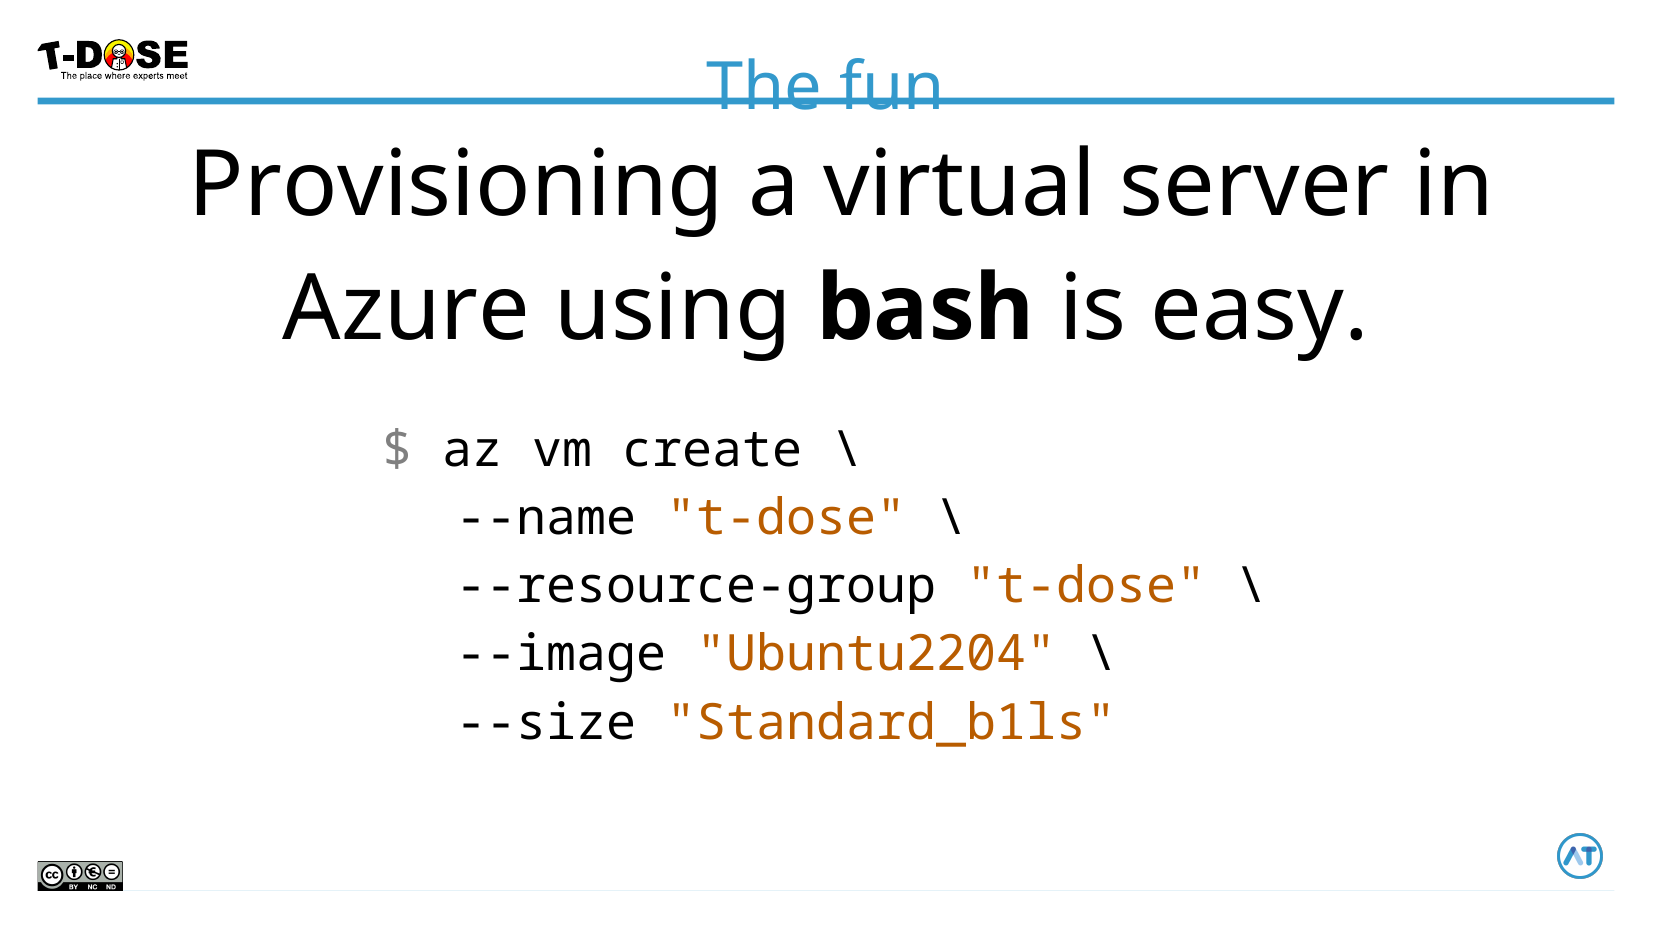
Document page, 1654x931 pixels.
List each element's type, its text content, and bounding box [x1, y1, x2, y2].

picture [37, 861, 123, 891]
picture [1557, 833, 1603, 879]
text_box $ az vm create \ --name "t-dose" \ --resource-group "t-dose" \ --image "Ubuntu2204" \ --size "Standard_b1ls" [382, 412, 1270, 663]
text_box The fun [37, 38, 1615, 106]
text_box Provisioning a virtual server in Azure using bash is easy. [37, 150, 1615, 335]
